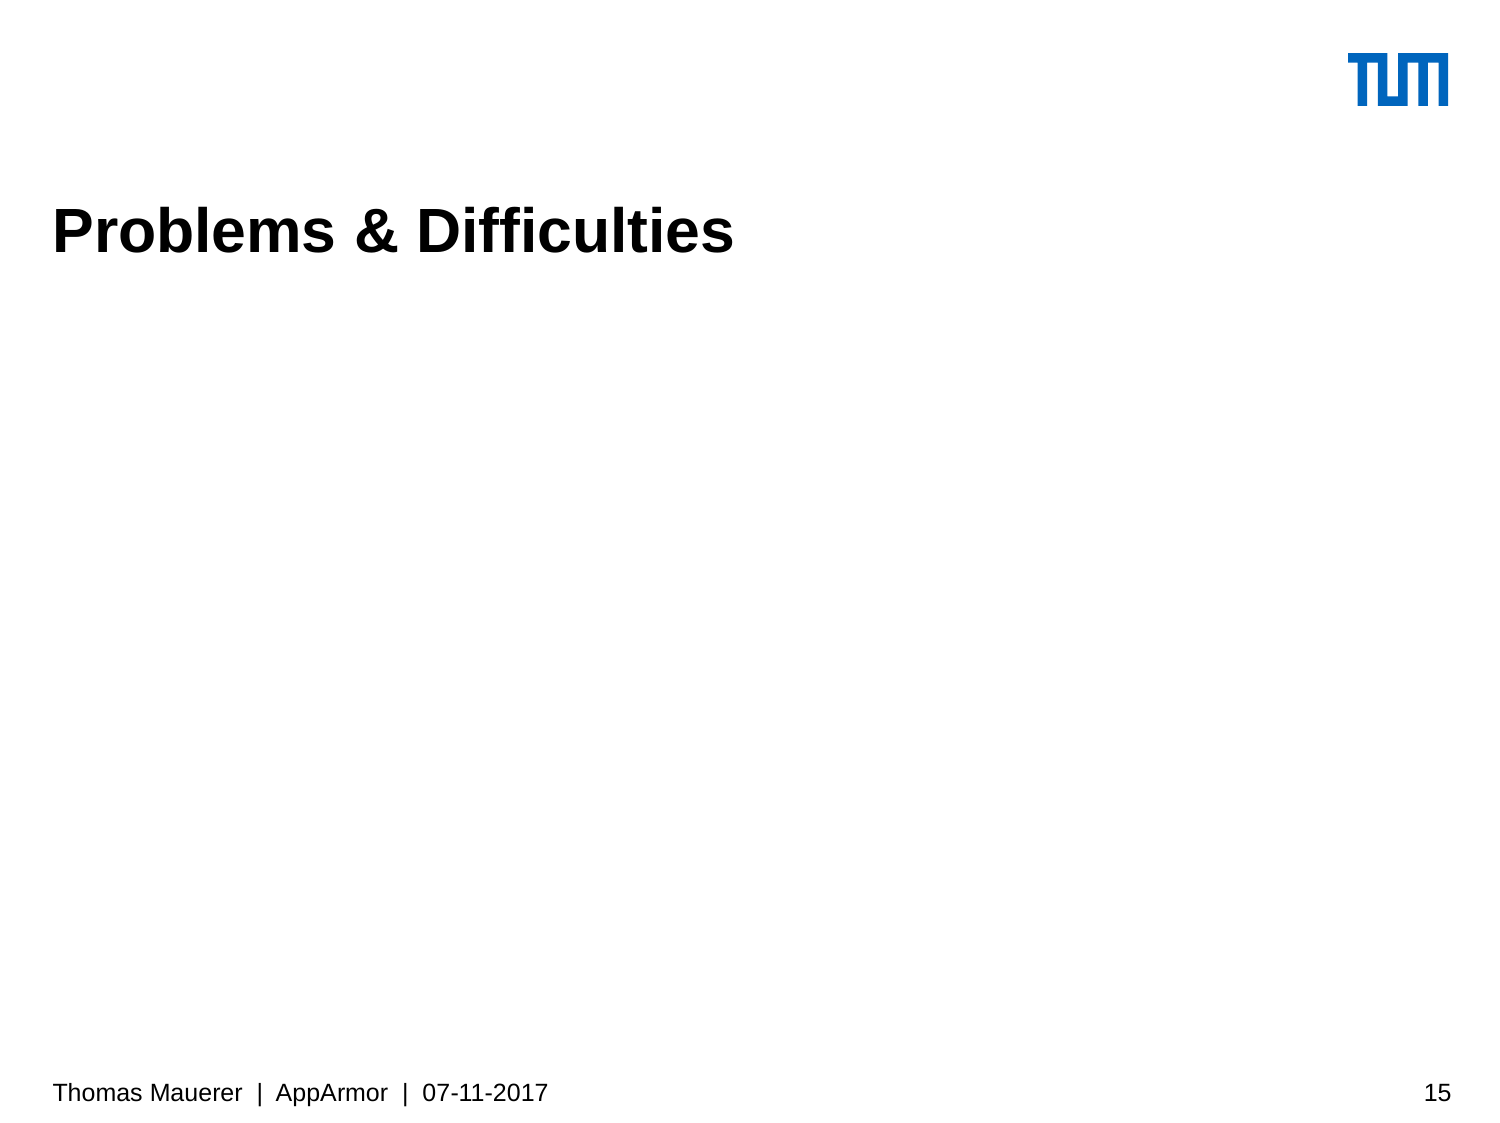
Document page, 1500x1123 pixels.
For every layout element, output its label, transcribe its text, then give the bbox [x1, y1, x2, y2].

title Problems & Difficulties [52, 195, 1453, 266]
